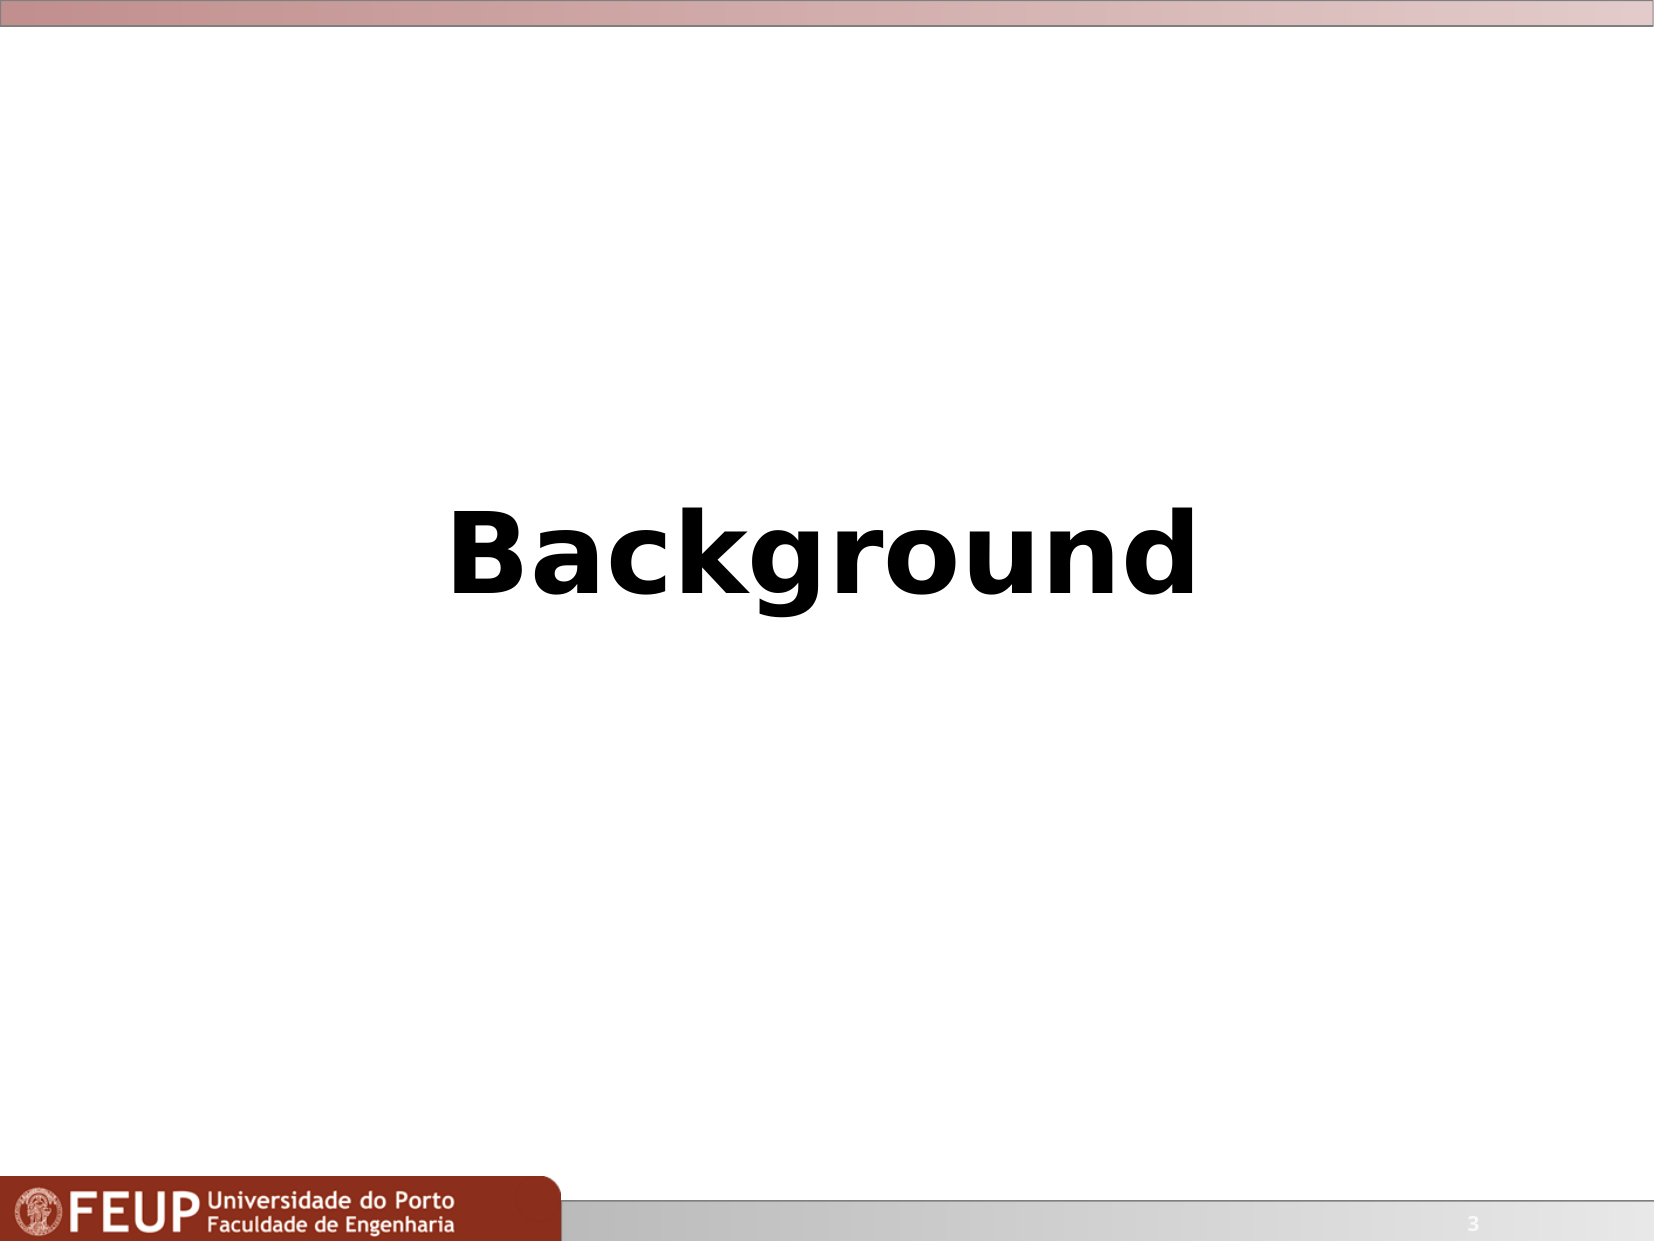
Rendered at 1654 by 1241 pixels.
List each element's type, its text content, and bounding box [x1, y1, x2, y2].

picture [0, 1176, 561, 1241]
subtitle Background [64, 70, 1582, 1039]
